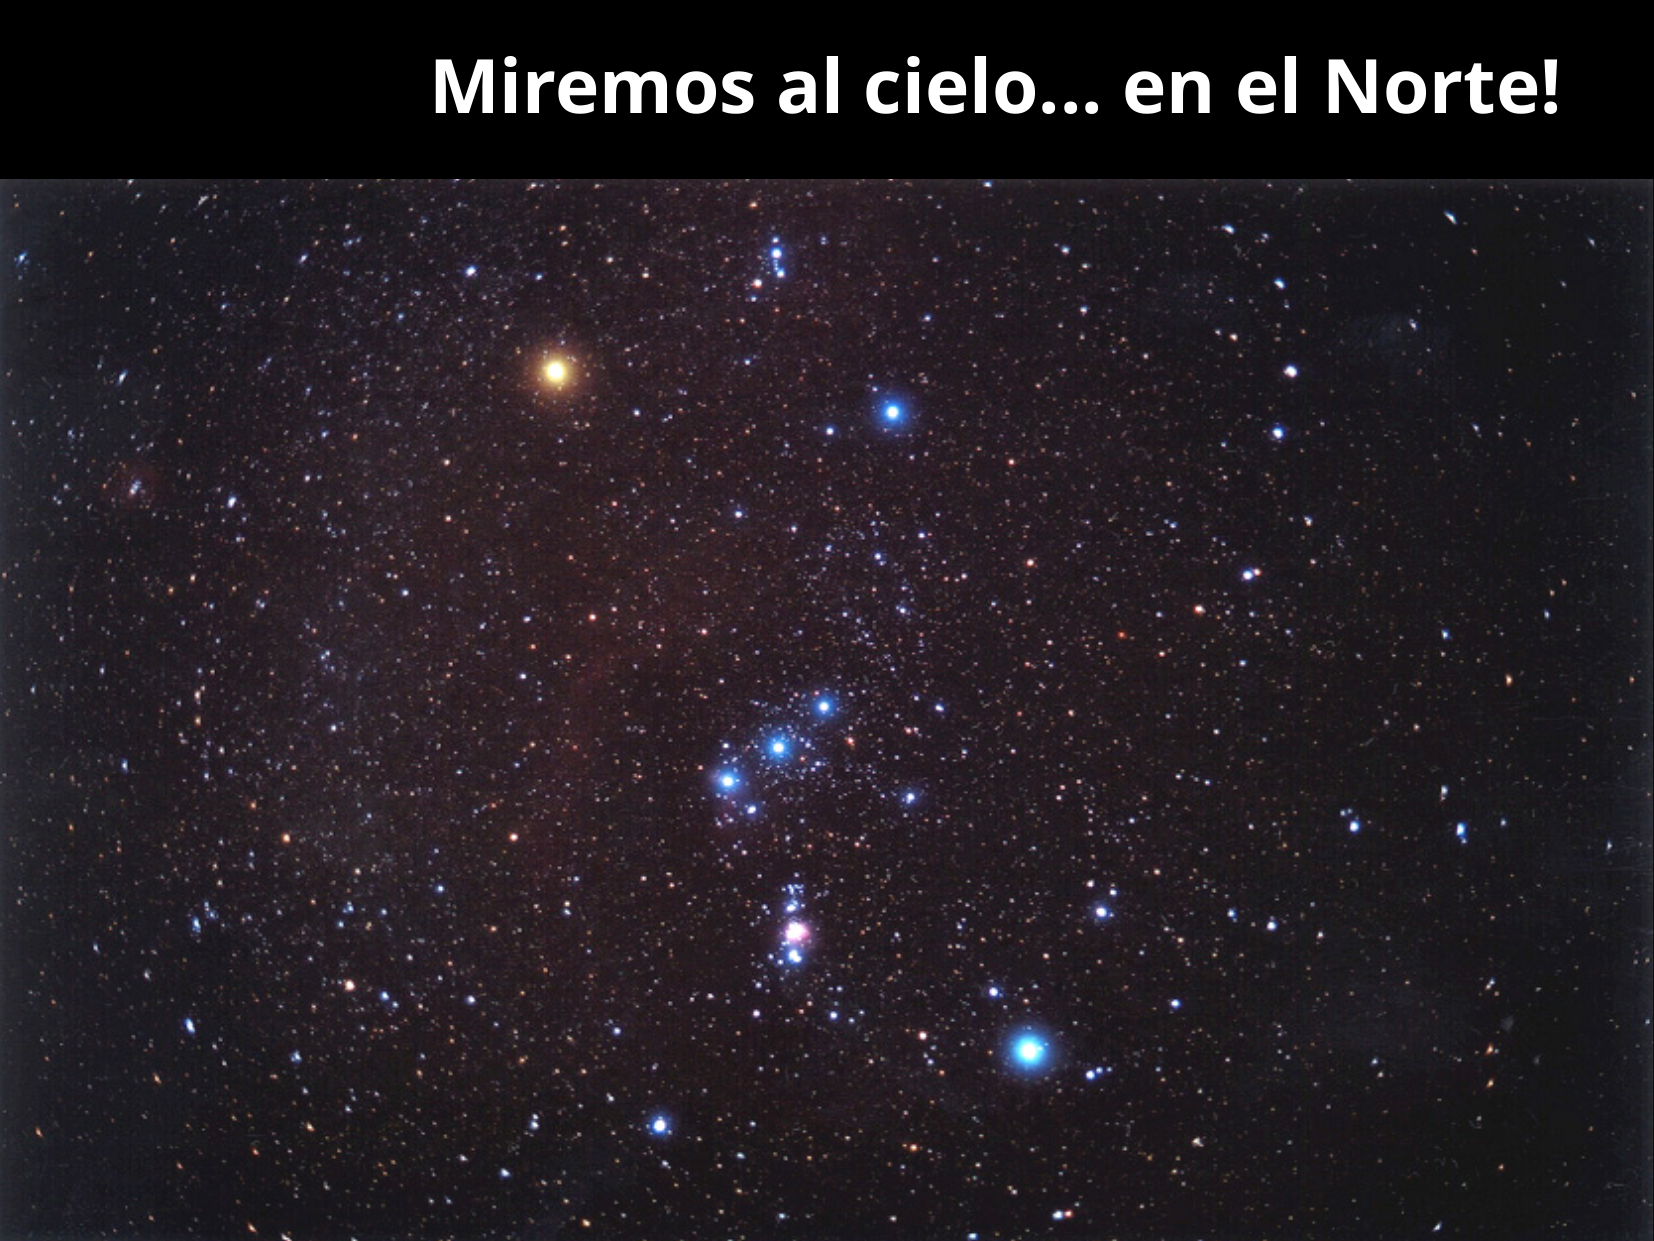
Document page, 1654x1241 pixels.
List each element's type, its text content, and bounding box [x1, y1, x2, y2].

text_box [0, 0, 1654, 179]
picture [0, 179, 1654, 1241]
title Miremos al cielo... en el Norte! [75, 19, 1564, 151]
